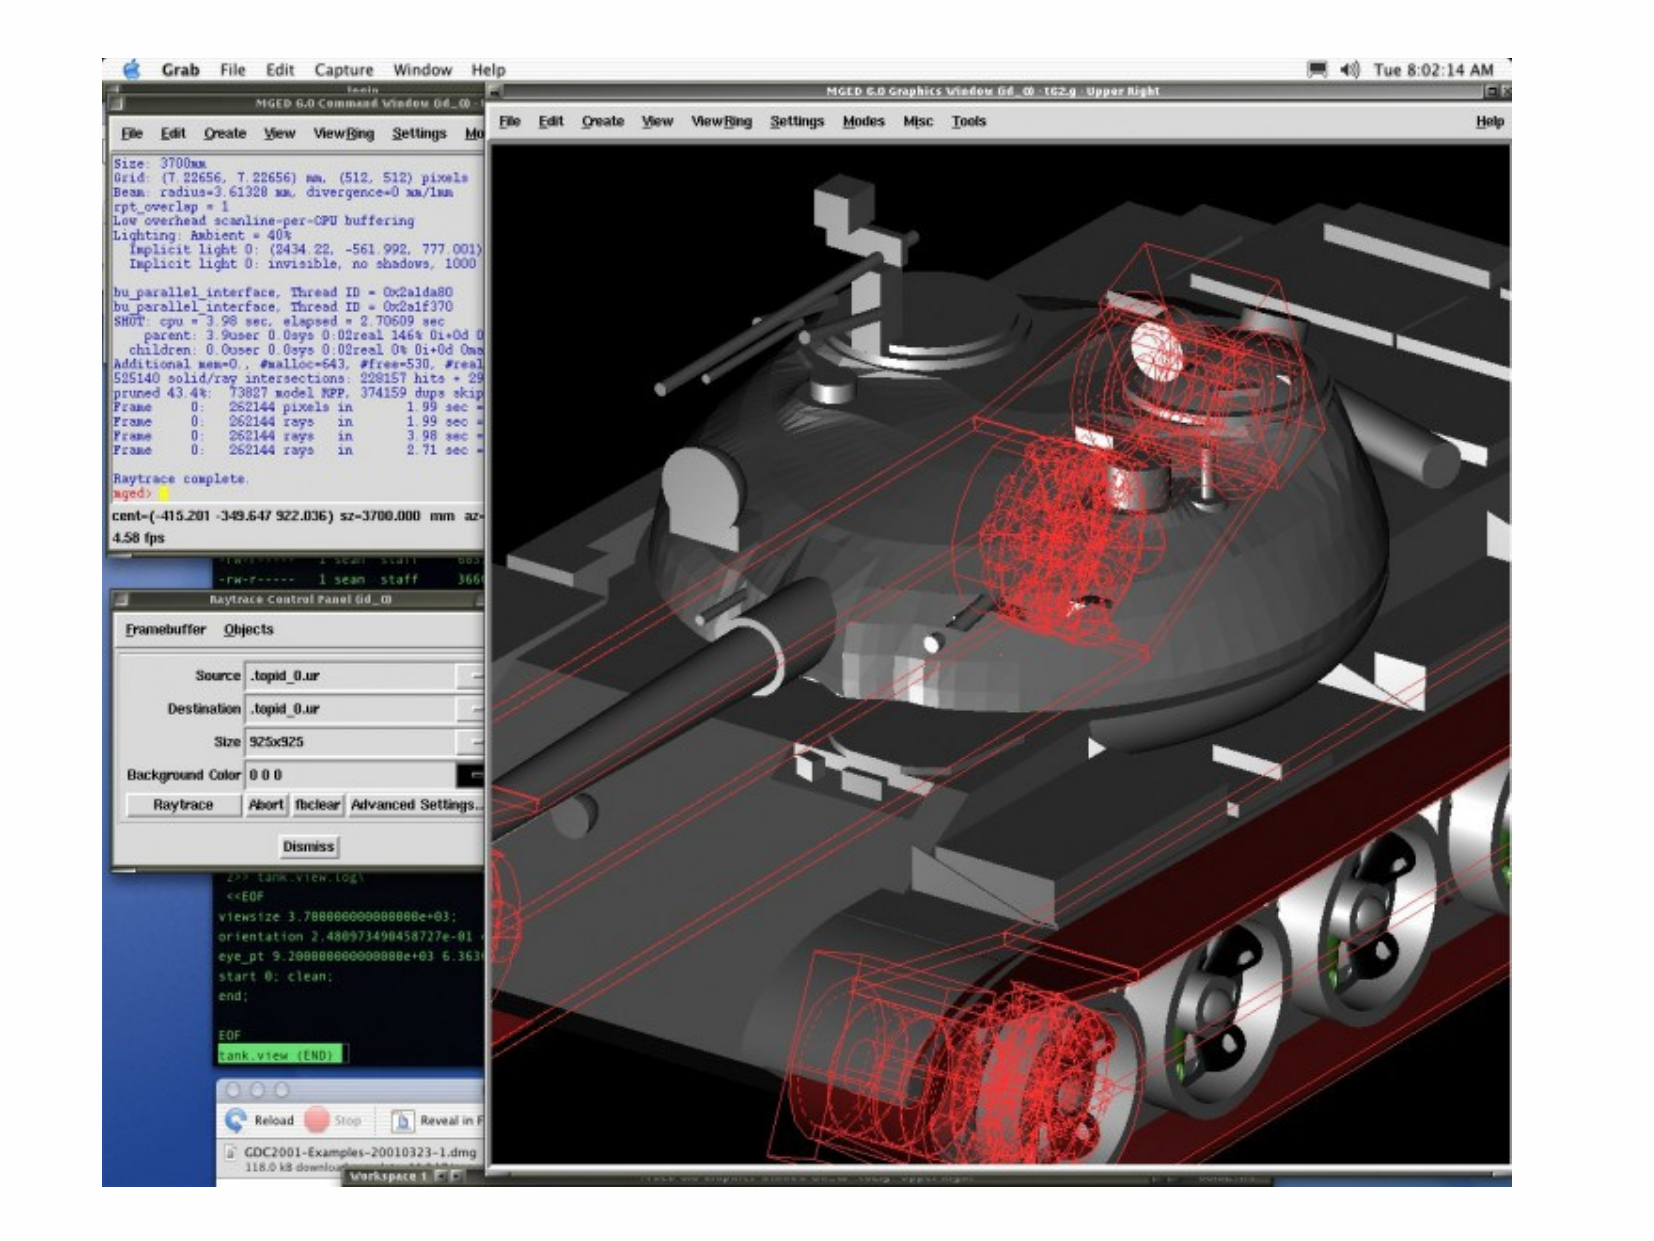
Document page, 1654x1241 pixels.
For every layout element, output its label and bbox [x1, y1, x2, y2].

picture [102, 58, 1512, 1187]
